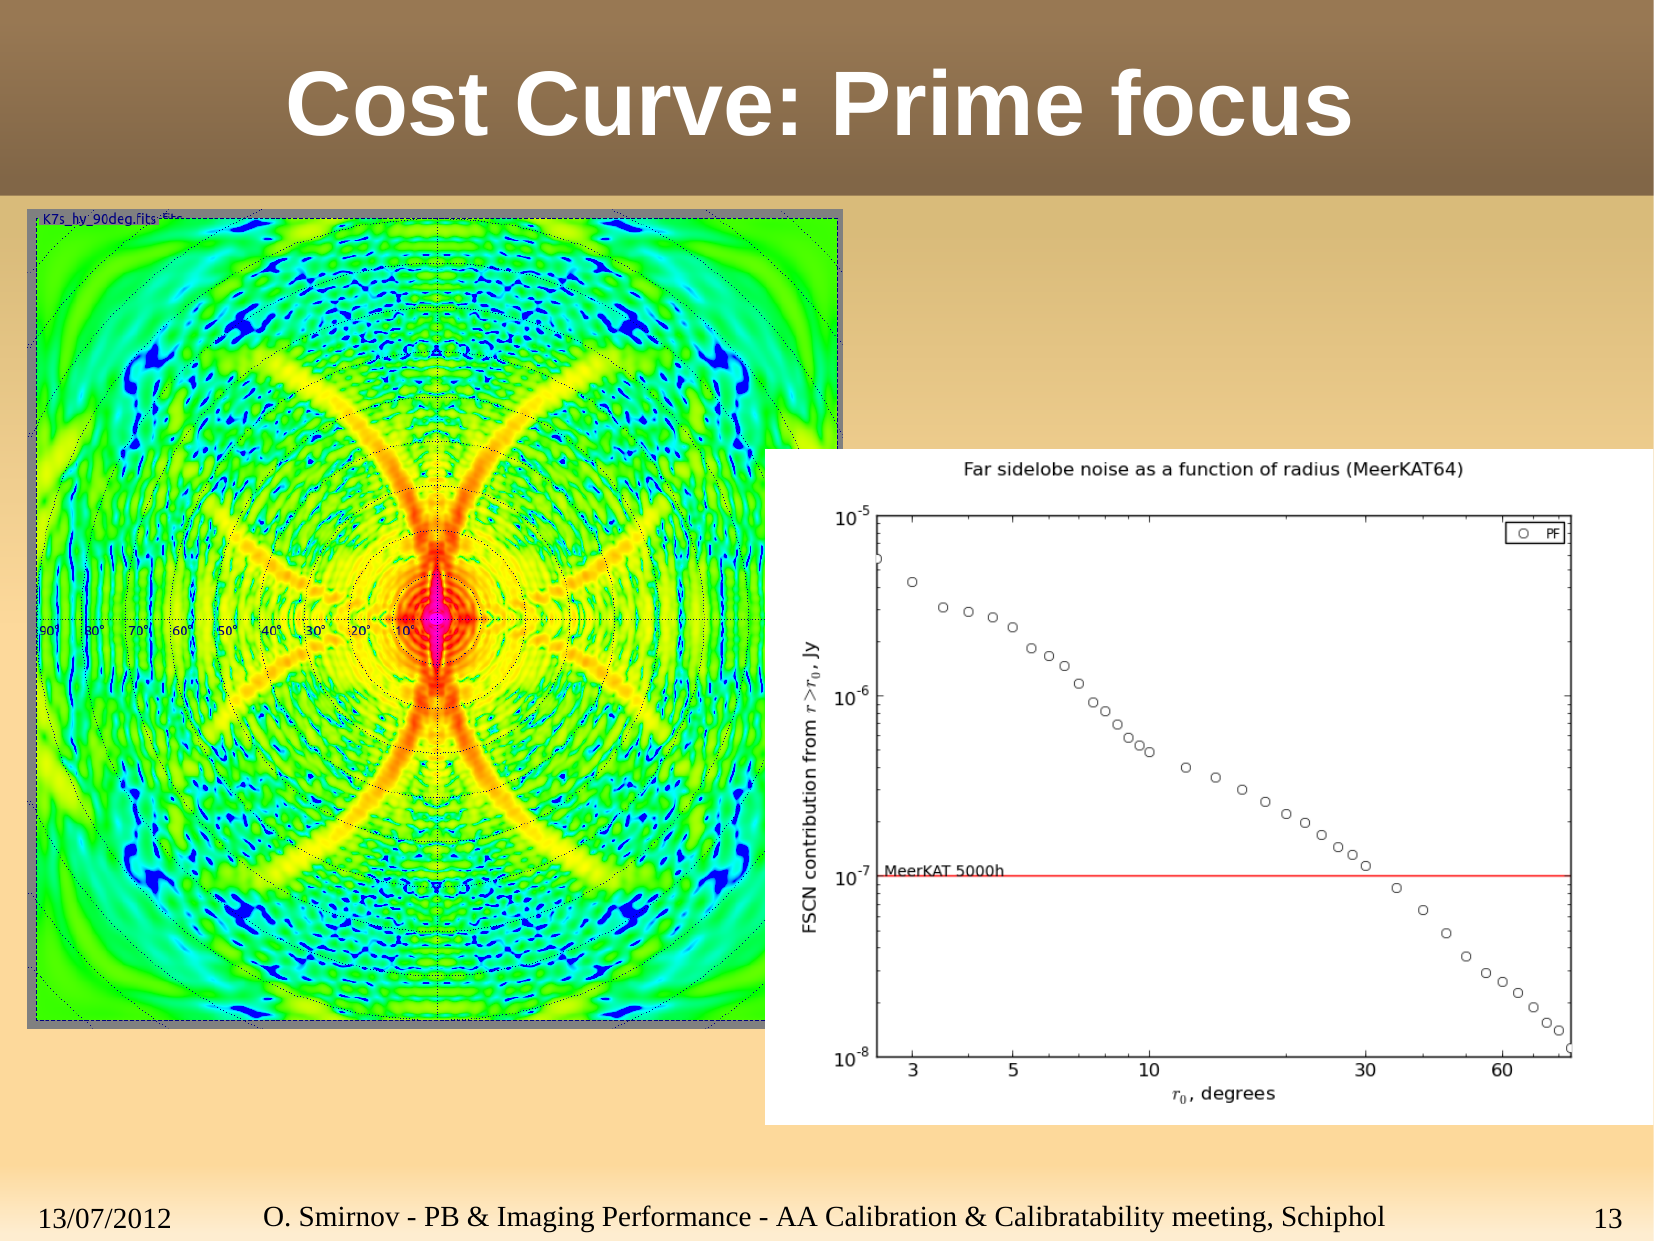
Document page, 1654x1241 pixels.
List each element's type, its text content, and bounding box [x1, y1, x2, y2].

picture [0, 0, 1654, 1241]
title Cost Curve: Prime focus [76, 0, 1565, 208]
